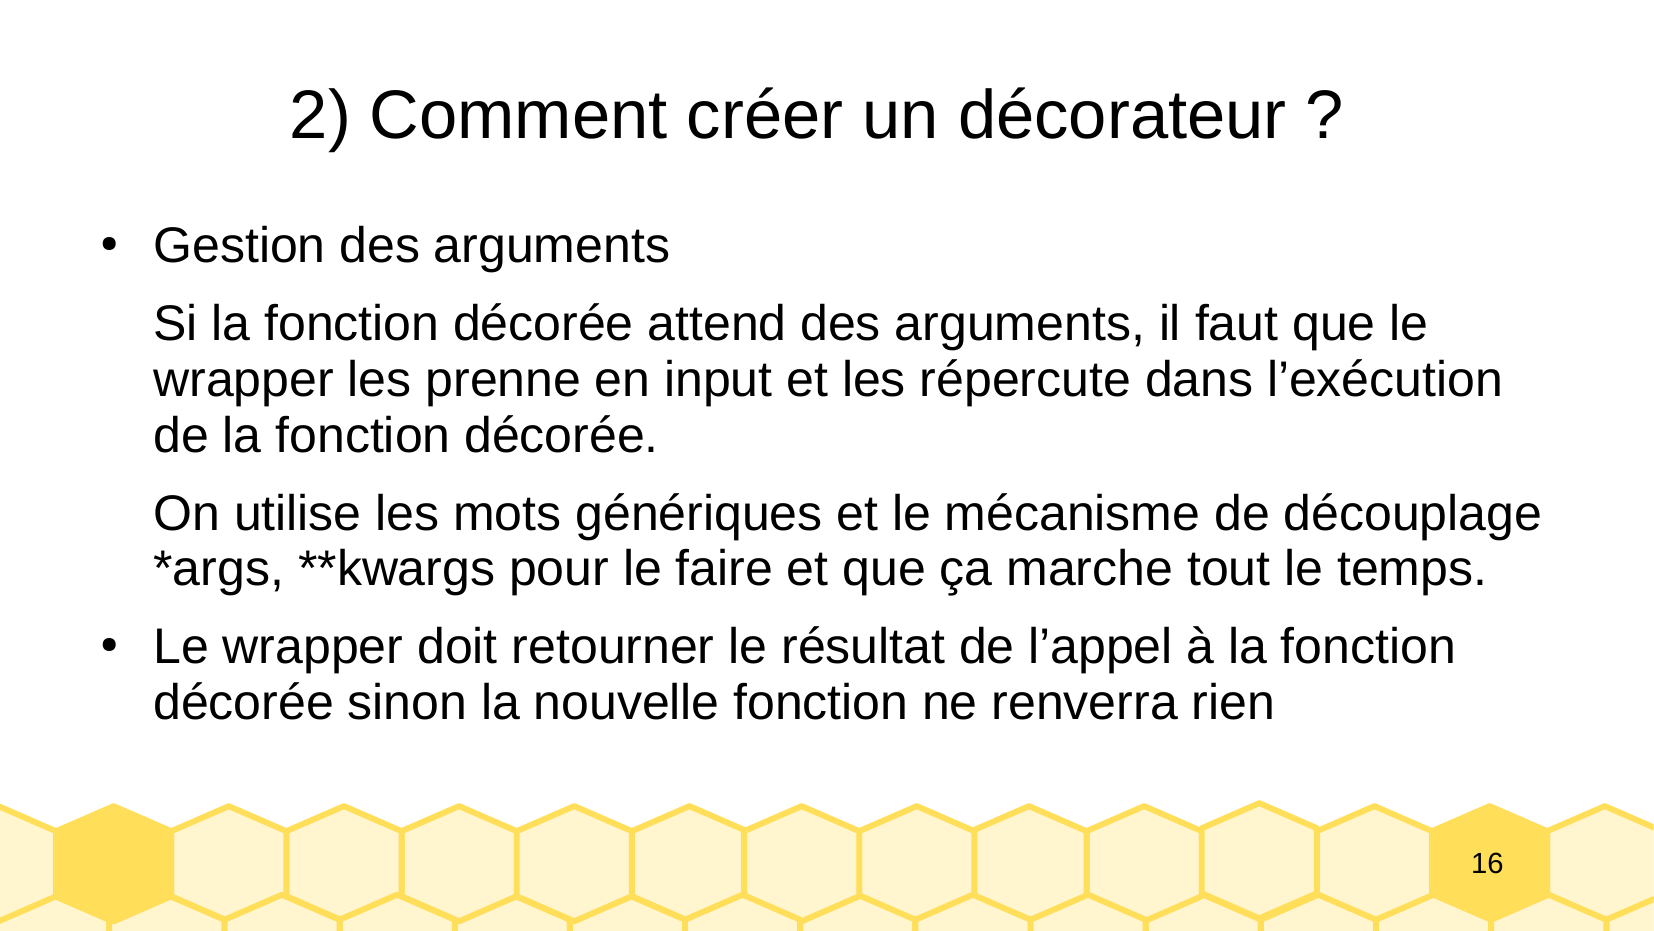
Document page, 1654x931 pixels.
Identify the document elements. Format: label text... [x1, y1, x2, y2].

title 2) Comment créer un décorateur ? [82, 37, 1571, 193]
list Gestion des arguments Si la fonction décorée attend des arguments, il faut que le wrapper les prenne en input et les répercute dans l’exécution de la fonction décorée. On utilise les mots génériques et le mécanisme de découplage *args, **kwargs pour le faire et que ça marche tout le temps. Le wrapper doit retourner le résultat de l’appel à la fonction décorée sinon la nouvelle fonction ne renverra rien [82, 217, 1571, 758]
